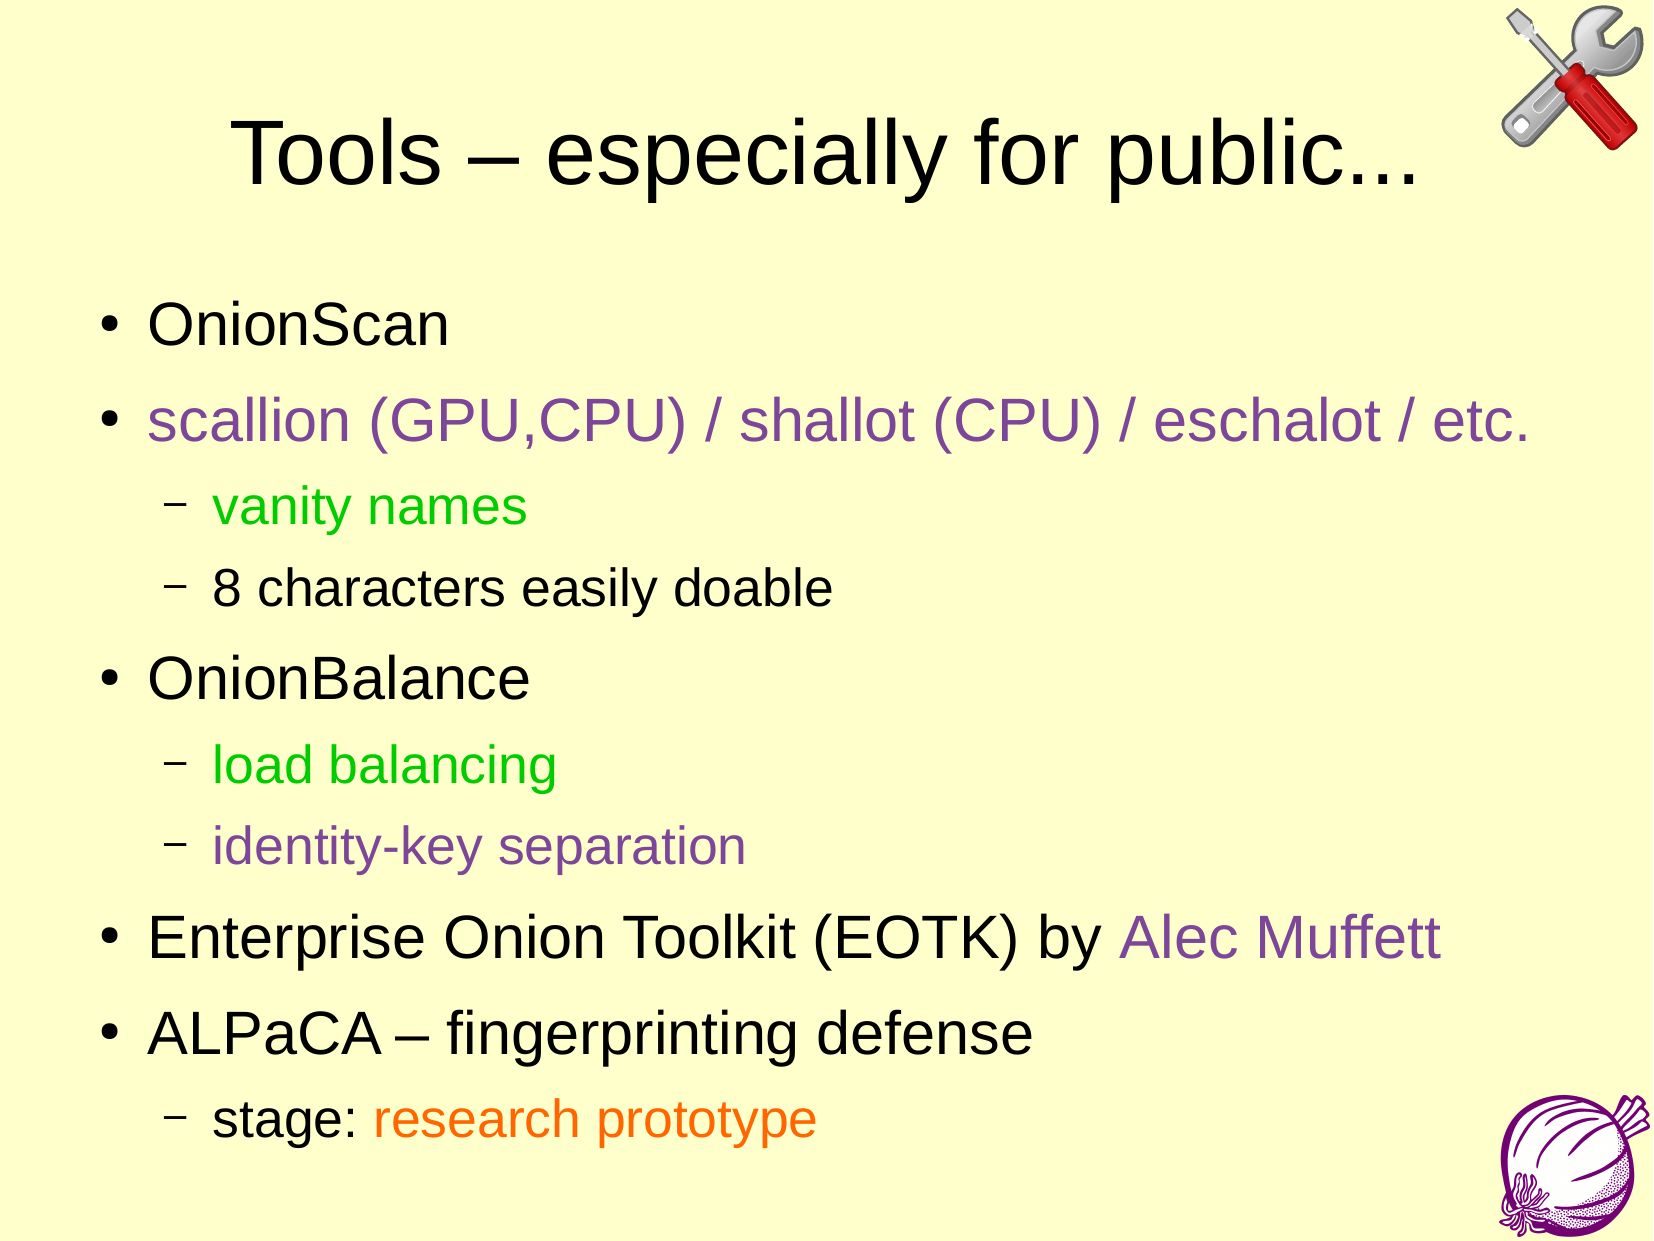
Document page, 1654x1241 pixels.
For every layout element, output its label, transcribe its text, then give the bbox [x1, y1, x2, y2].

list OnionScan scallion (GPU,CPU) / shallot (CPU) / eschalot / etc. vanity names 8 characters easily doable OnionBalance load balancing identity-key separation Enterprise Onion Toolkit (EOTK) by Alec Muffett ALPaCA – fingerprinting defense stage: research prototype [82, 290, 1571, 1201]
picture [1492, 0, 1651, 158]
title Tools – especially for public... [82, 49, 1571, 257]
